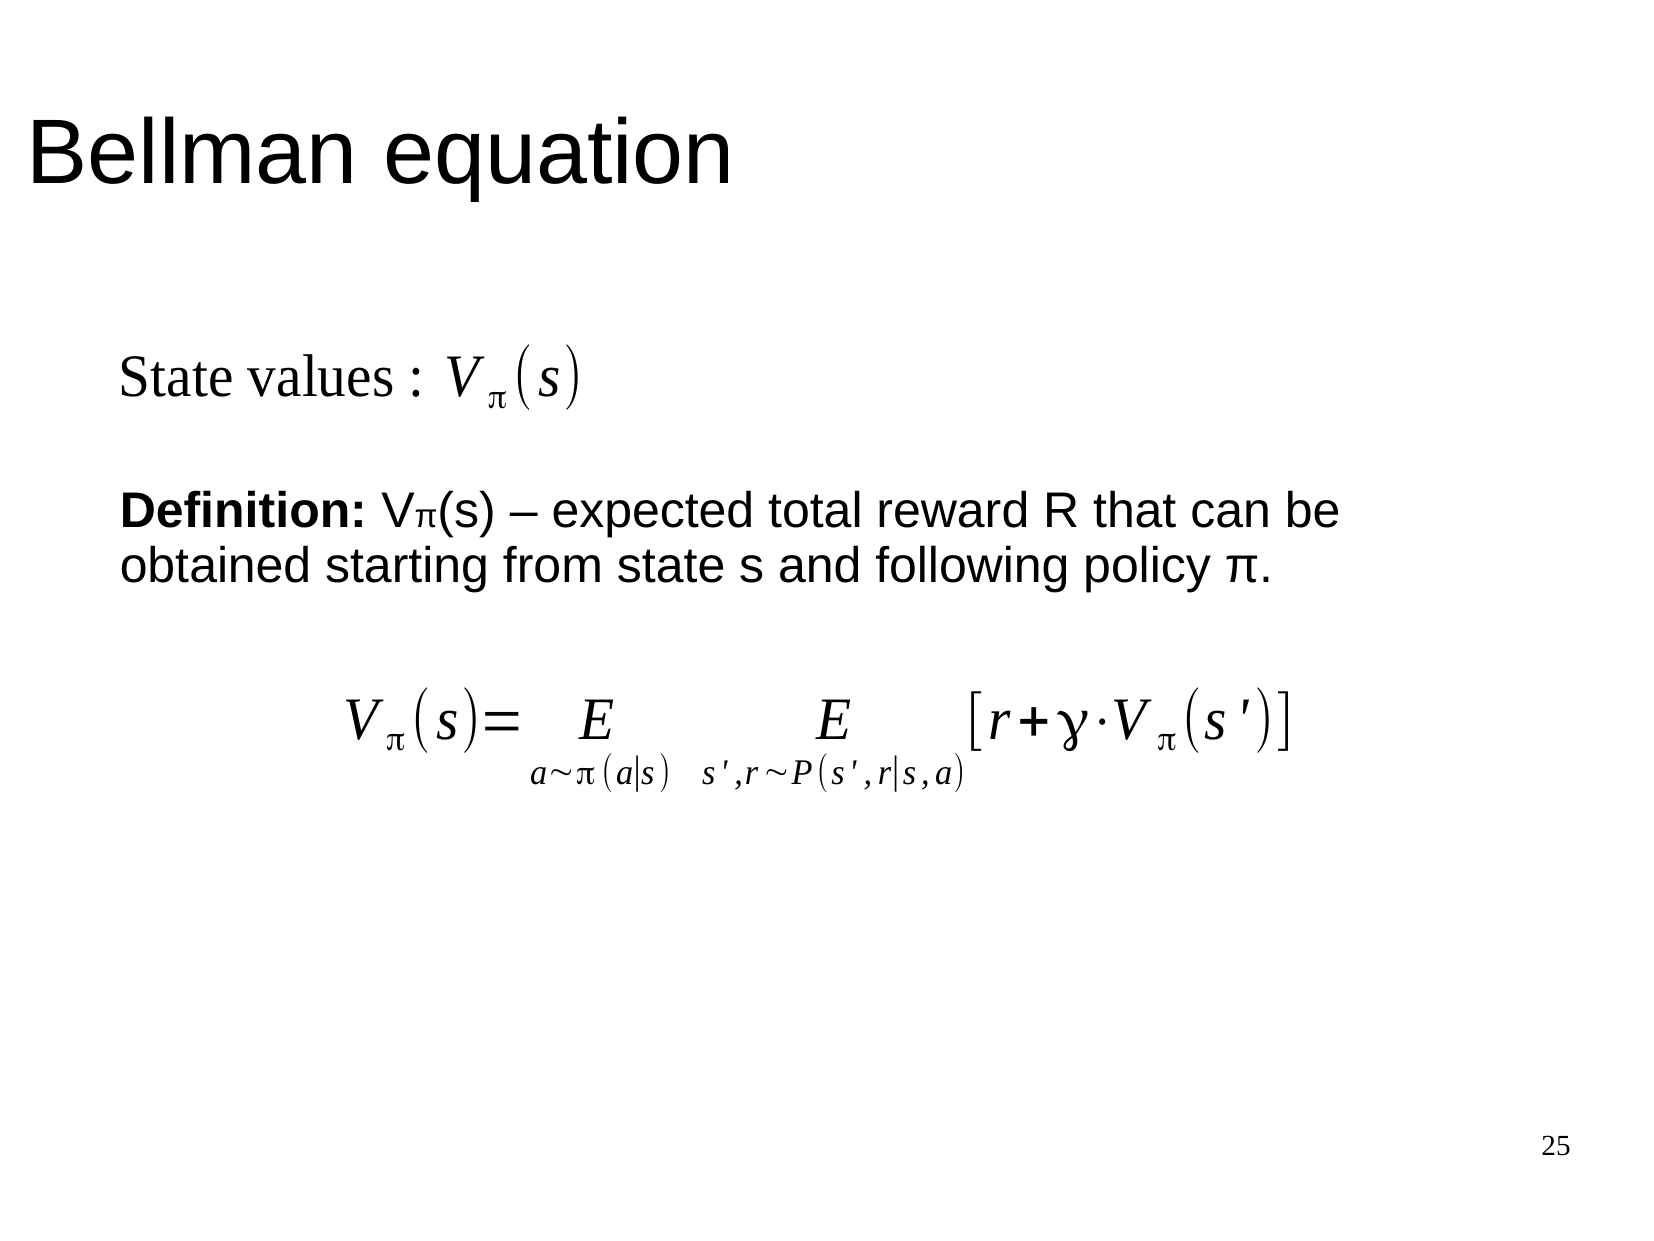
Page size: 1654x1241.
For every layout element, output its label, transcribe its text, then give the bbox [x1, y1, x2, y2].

chart [104, 340, 596, 413]
text_box Definition: Vπ(s) – expected total reward R that can be obtained starting from state s and following policy π. [34, 418, 1361, 659]
chart [328, 682, 1305, 795]
text_box Bellman equation [11, 93, 1477, 211]
